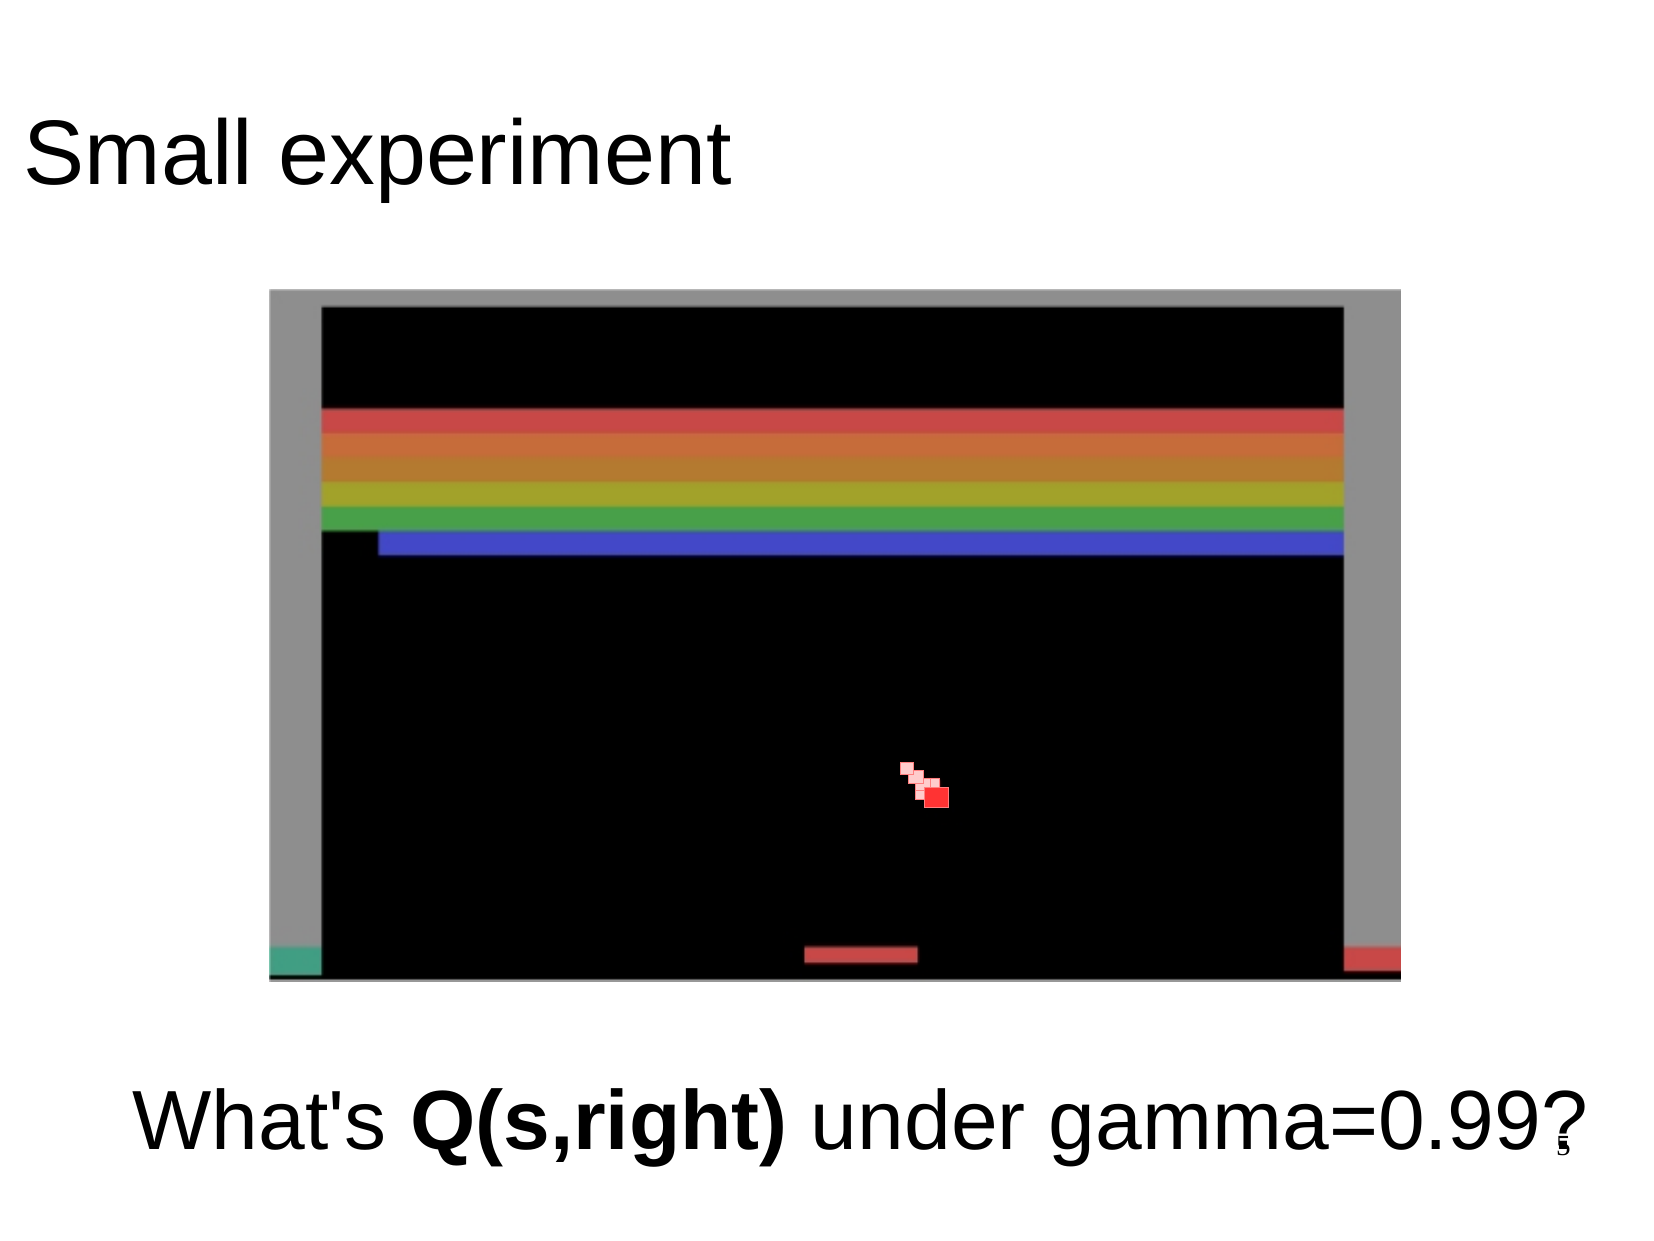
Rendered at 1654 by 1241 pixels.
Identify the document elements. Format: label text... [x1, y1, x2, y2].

list What's Q(s,right) under gamma=0.99? [73, 1074, 1603, 1235]
picture [269, 289, 1401, 982]
title Small experiment [23, 49, 1512, 257]
text_box [900, 762, 949, 808]
